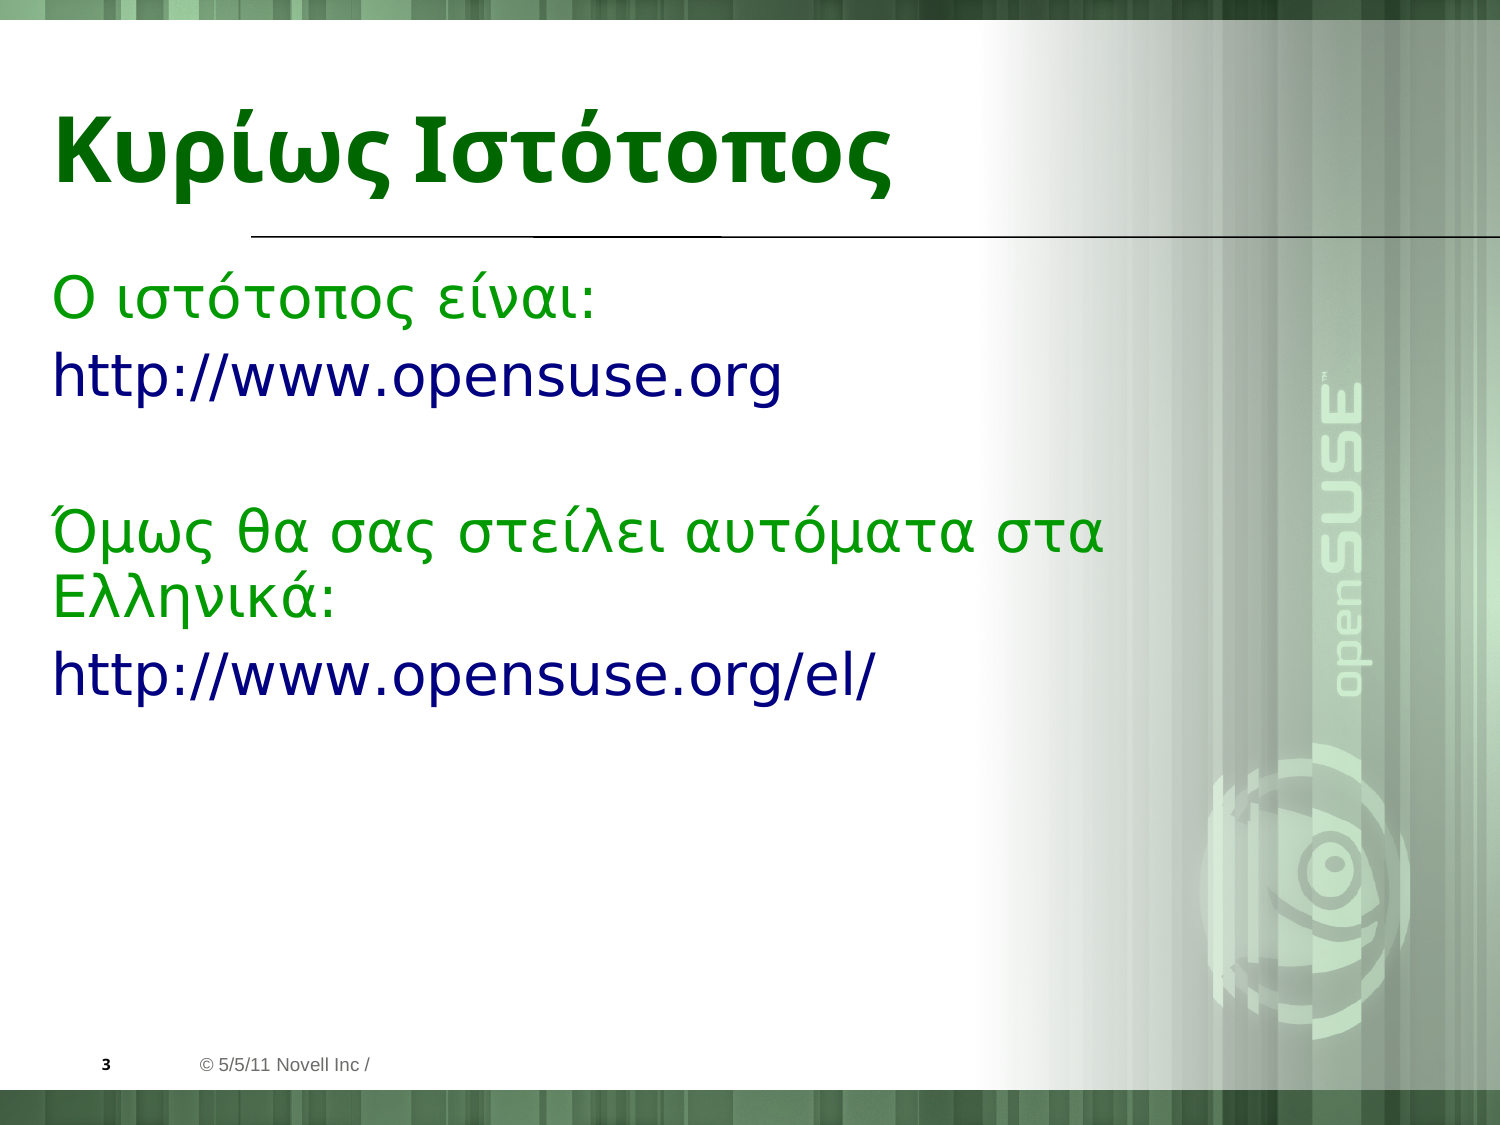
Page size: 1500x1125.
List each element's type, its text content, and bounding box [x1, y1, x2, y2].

picture [0, 0, 1500, 1125]
title Κυρίως Ιστότοπος [51, 68, 1447, 232]
list Ο ιστότοπος είναι: http://www.opensuse.org Όμως θα σας στείλει αυτόματα στα Ελληνικά: http://www.opensuse.org/el/ [51, 266, 1329, 1010]
